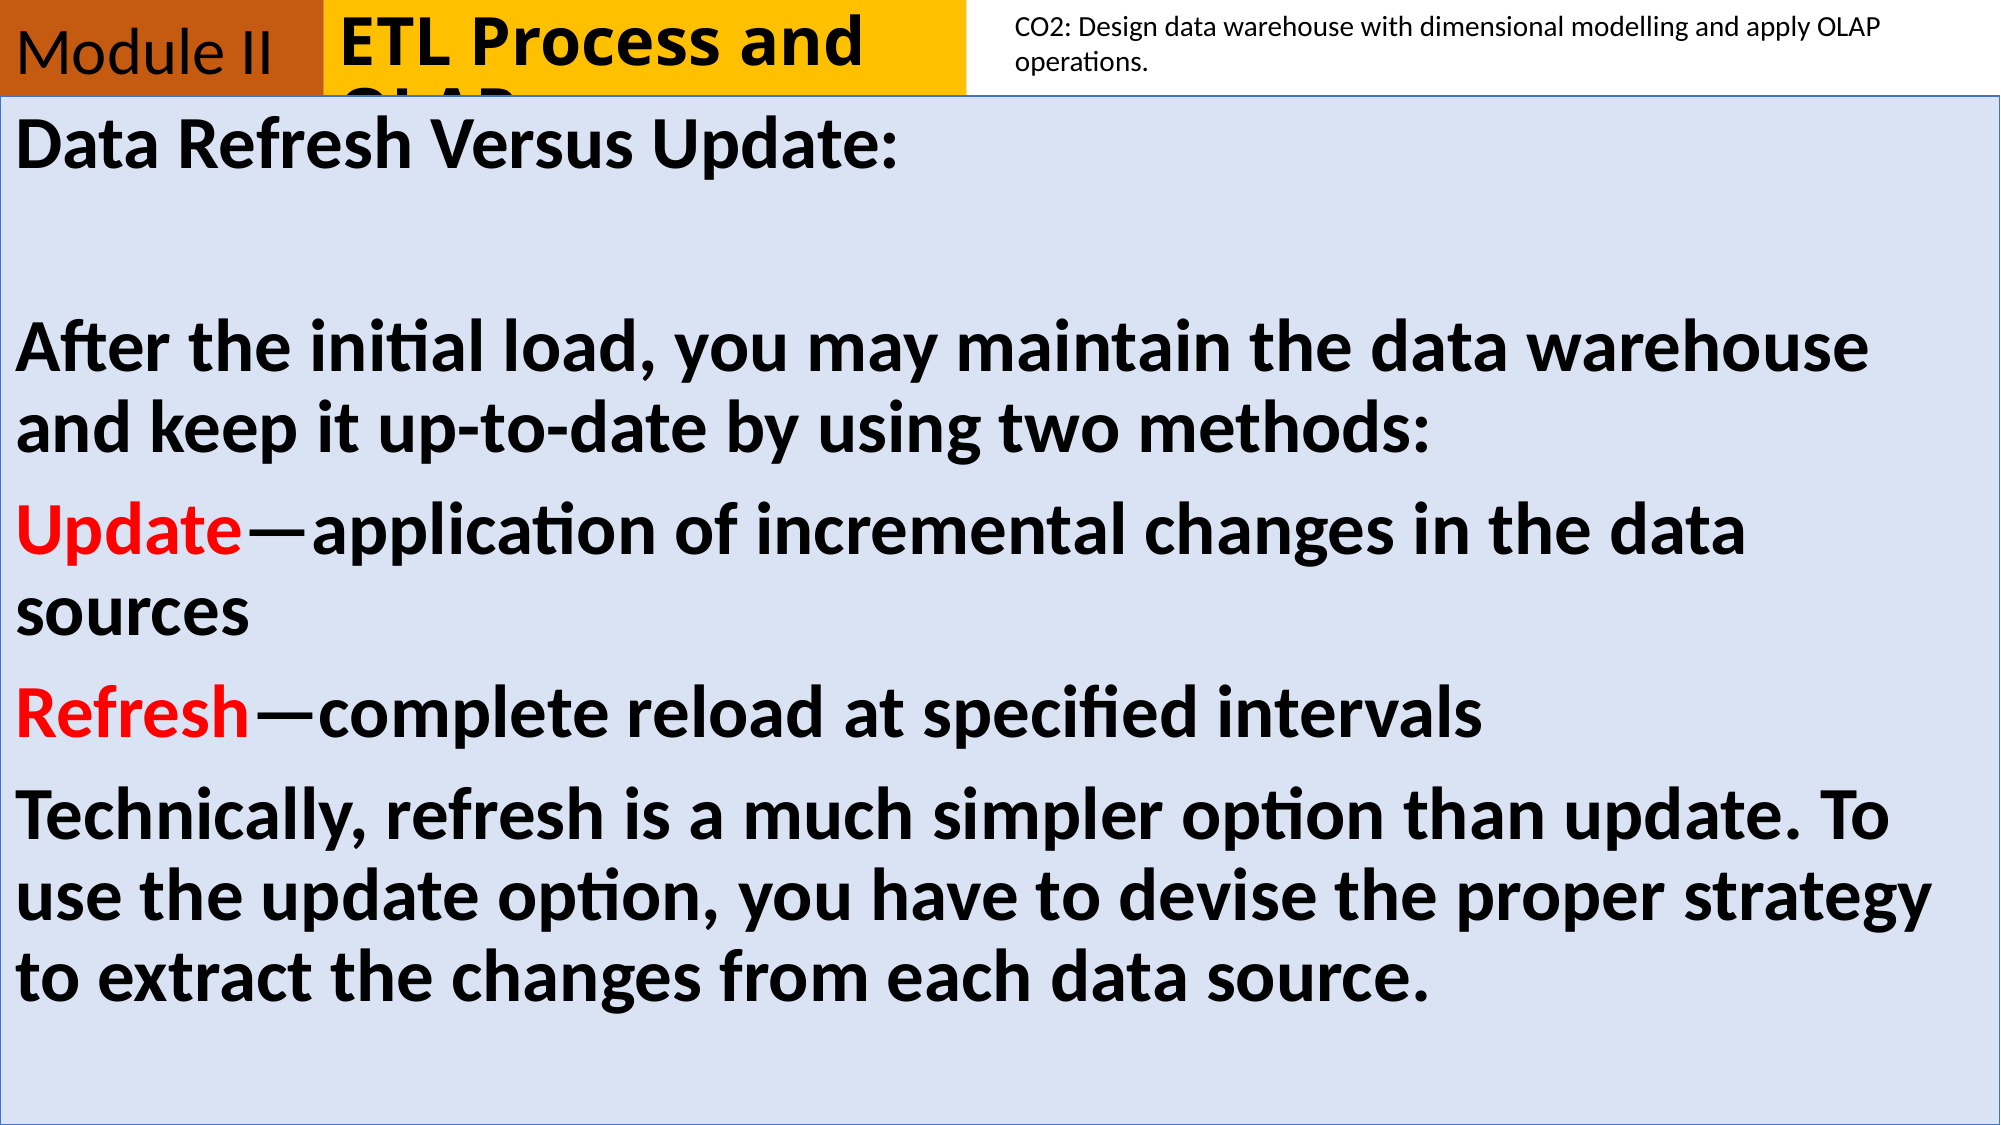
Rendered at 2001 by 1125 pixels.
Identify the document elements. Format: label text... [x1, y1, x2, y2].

text_box Module II [0, 0, 324, 96]
title ETL Process and OLAP: [324, 0, 967, 95]
subtitle Data Refresh Versus Update: After the initial load, you may maintain the data warehouse and keep it up-to-date by using two methods: Update—application of incremental changes in the data sources Refresh—complete reload at specified intervals Technically, refresh is a much simpler option than update. To use the update option, you have to devise the proper strategy to extract the changes from each data source. [0, 95, 2000, 1125]
text_box CO2: Design data warehouse with dimensional modelling and apply OLAP operations. [999, 0, 2000, 122]
